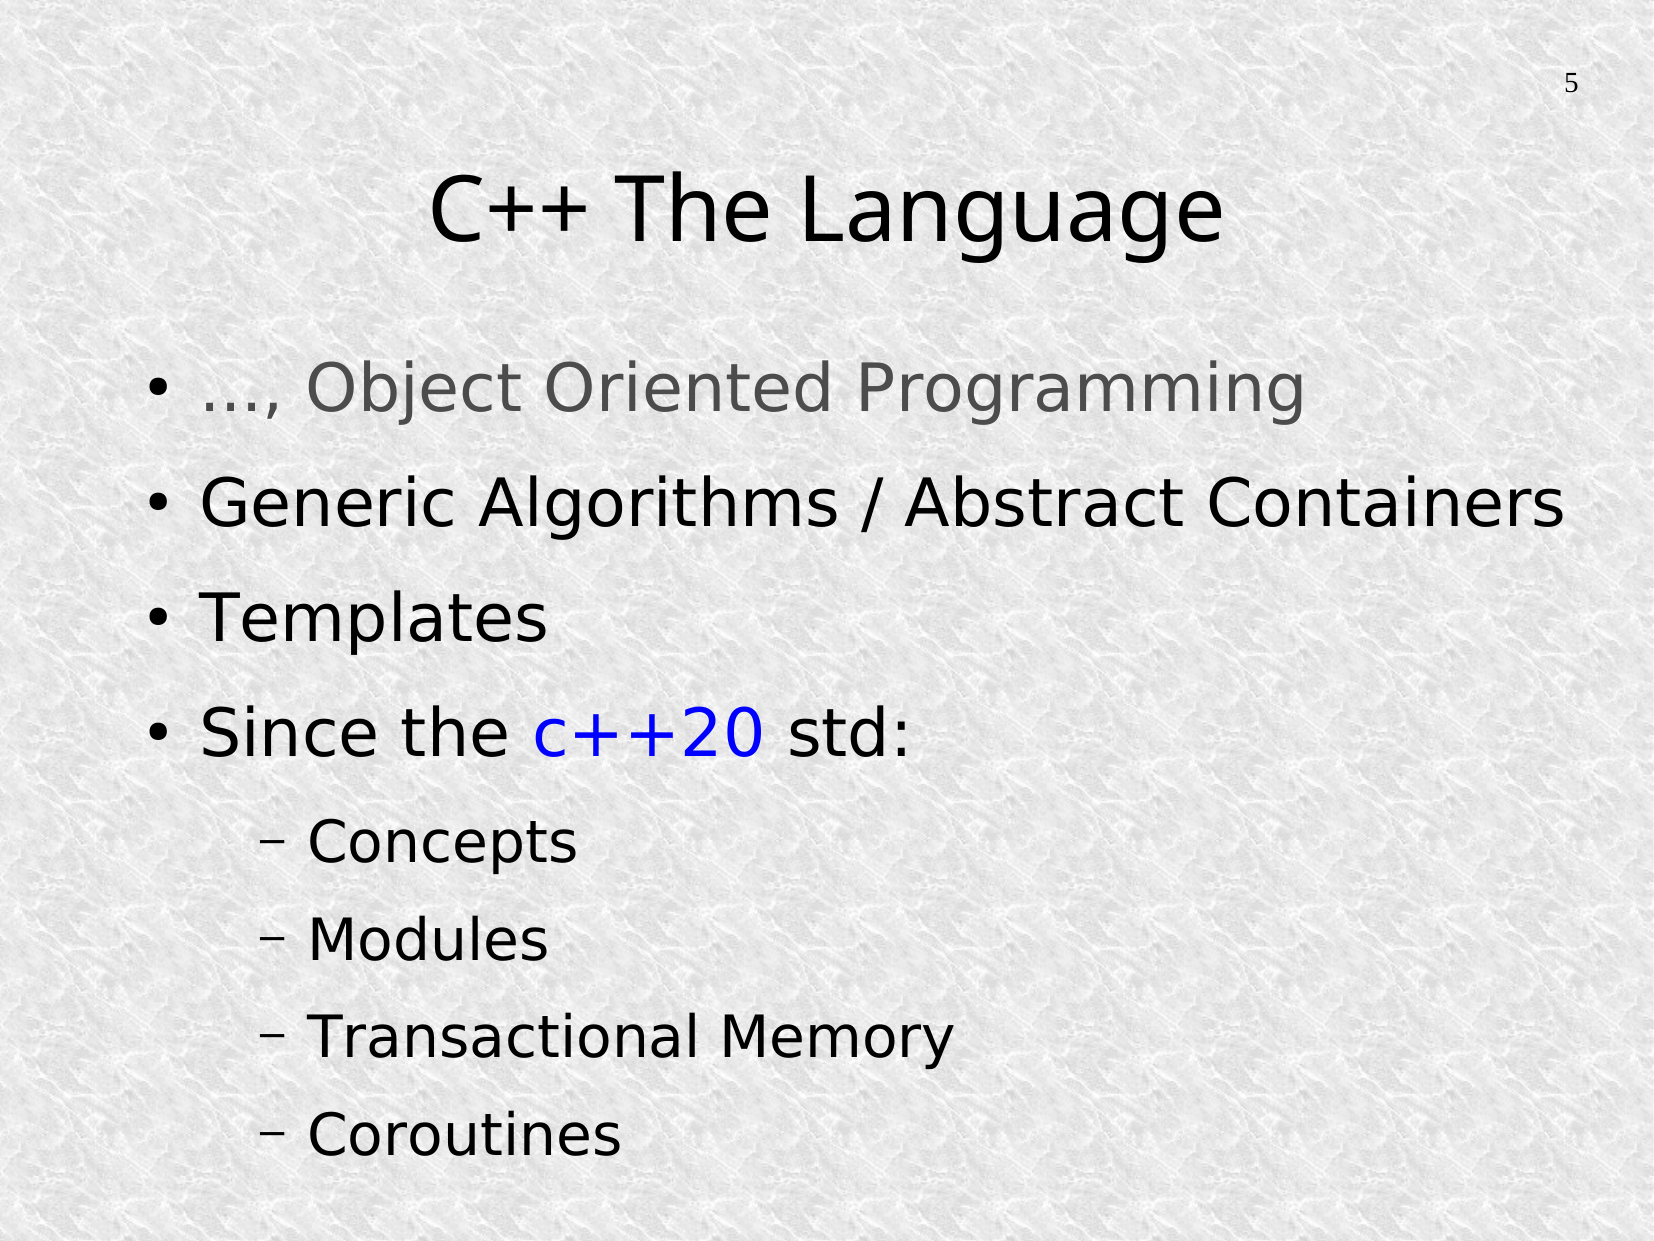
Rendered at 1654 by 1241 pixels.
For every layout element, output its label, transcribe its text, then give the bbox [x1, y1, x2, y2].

list ..., Object Oriented Programming Generic Algorithms / Abstract Containers Templates Since the c++20 std: Concepts Modules Transactional Memory Coroutines [128, 349, 1608, 1241]
picture [0, 0, 1654, 1241]
title C++ The Language [121, 102, 1534, 310]
